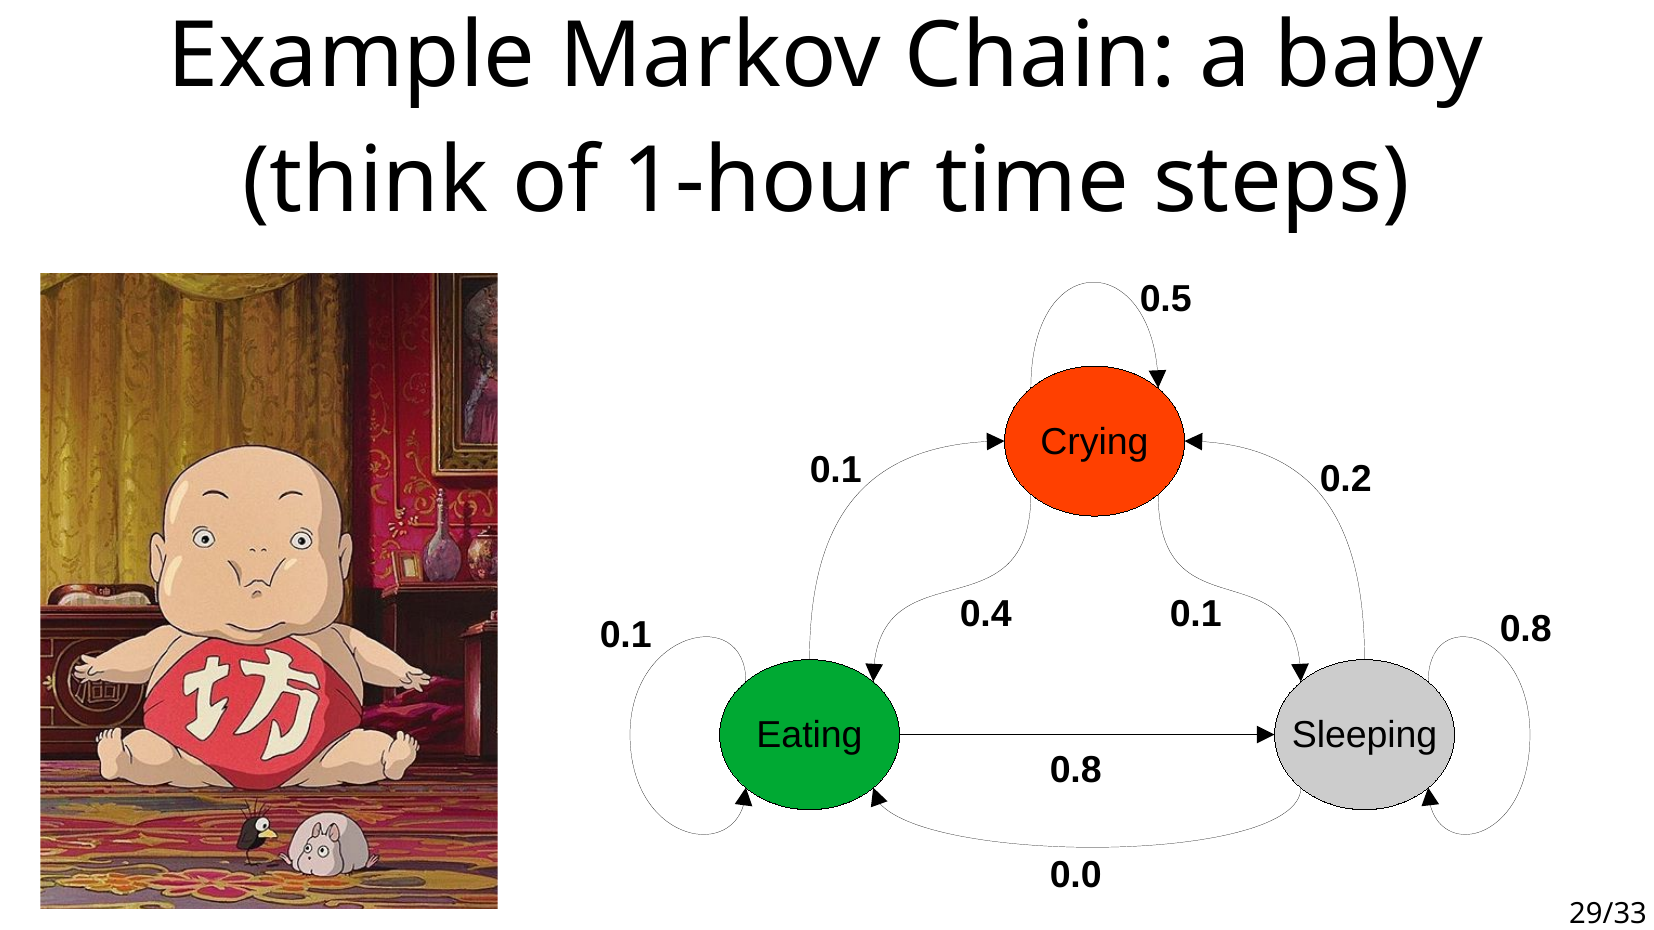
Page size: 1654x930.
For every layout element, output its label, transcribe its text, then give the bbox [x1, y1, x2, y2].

text_box 0.1 [795, 441, 916, 511]
text_box 0.8 [1485, 600, 1606, 669]
text_box 0.0 [1035, 845, 1156, 915]
text_box 0.2 [1305, 449, 1426, 507]
picture [391, 654, 498, 818]
text_box Sleeping [1274, 659, 1455, 810]
picture [40, 273, 498, 909]
text_box 0.4 [945, 585, 1066, 654]
text_box Crying [1004, 366, 1185, 517]
text_box 0.1 [1155, 585, 1276, 642]
text_box 0.8 [1035, 741, 1156, 811]
text_box 0.1 [585, 606, 706, 676]
title Example Markov Chain: a baby (think of 1-hour time steps) [82, 0, 1571, 243]
text_box Eating [719, 659, 900, 810]
text_box 0.5 [1125, 269, 1246, 339]
